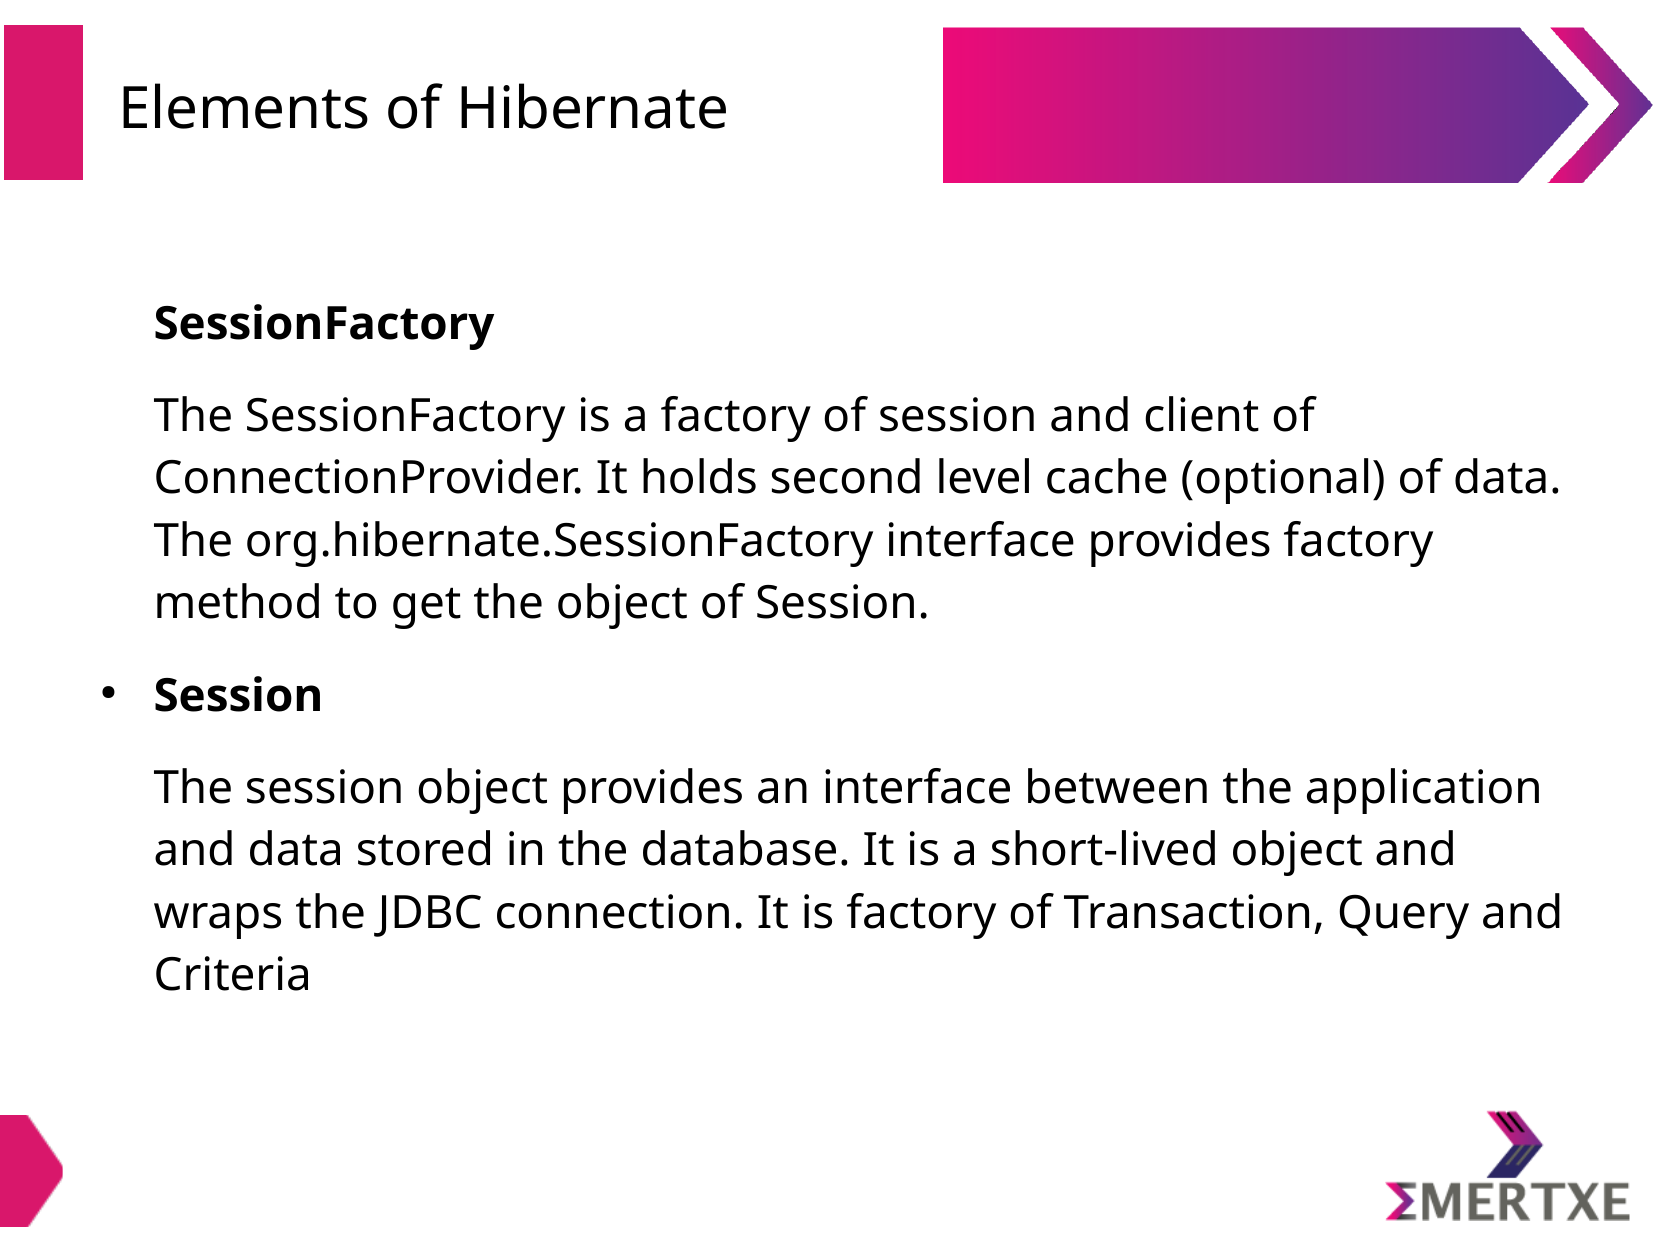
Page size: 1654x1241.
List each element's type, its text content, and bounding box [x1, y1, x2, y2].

list SessionFactory The SessionFactory is a factory of session and client of ConnectionProvider. It holds second level cache (optional) of data. The org.hibernate.SessionFactory interface provides factory method to get the object of Session. Session The session object provides an interface between the application and data stored in the database. It is a short-lived object and wraps the JDBC connection. It is factory of Transaction, Query and Criteria [82, 290, 1571, 1010]
picture [1571, 27, 1653, 183]
title Elements of Hibernate [82, 2, 1571, 210]
picture [1385, 1107, 1631, 1221]
